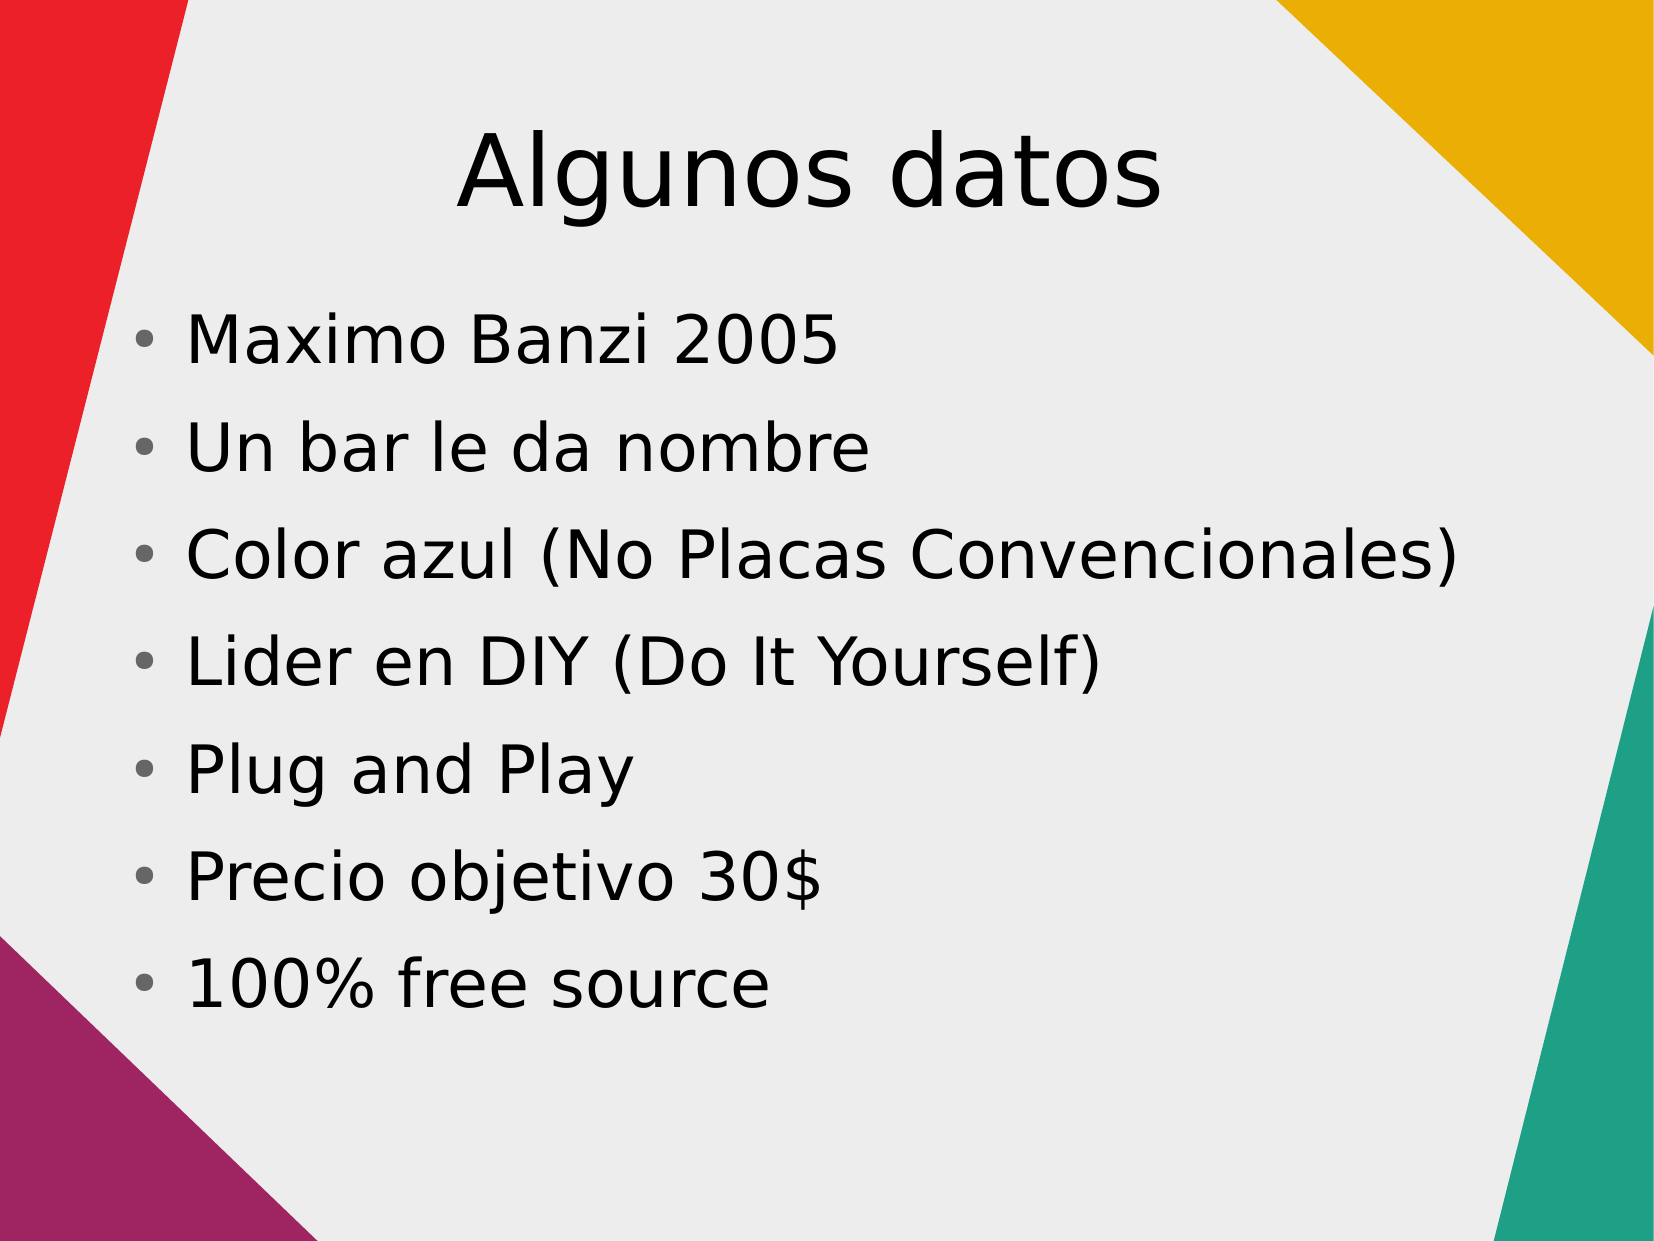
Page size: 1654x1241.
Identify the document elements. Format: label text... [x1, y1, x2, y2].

title Algunos datos [114, 73, 1539, 271]
list Maximo Banzi 2005 Un bar le da nombre Color azul (No Placas Convencionales) Lider en DIY (Do It Yourself) Plug and Play Precio objetivo 30$ 100% free source [114, 302, 1539, 1033]
